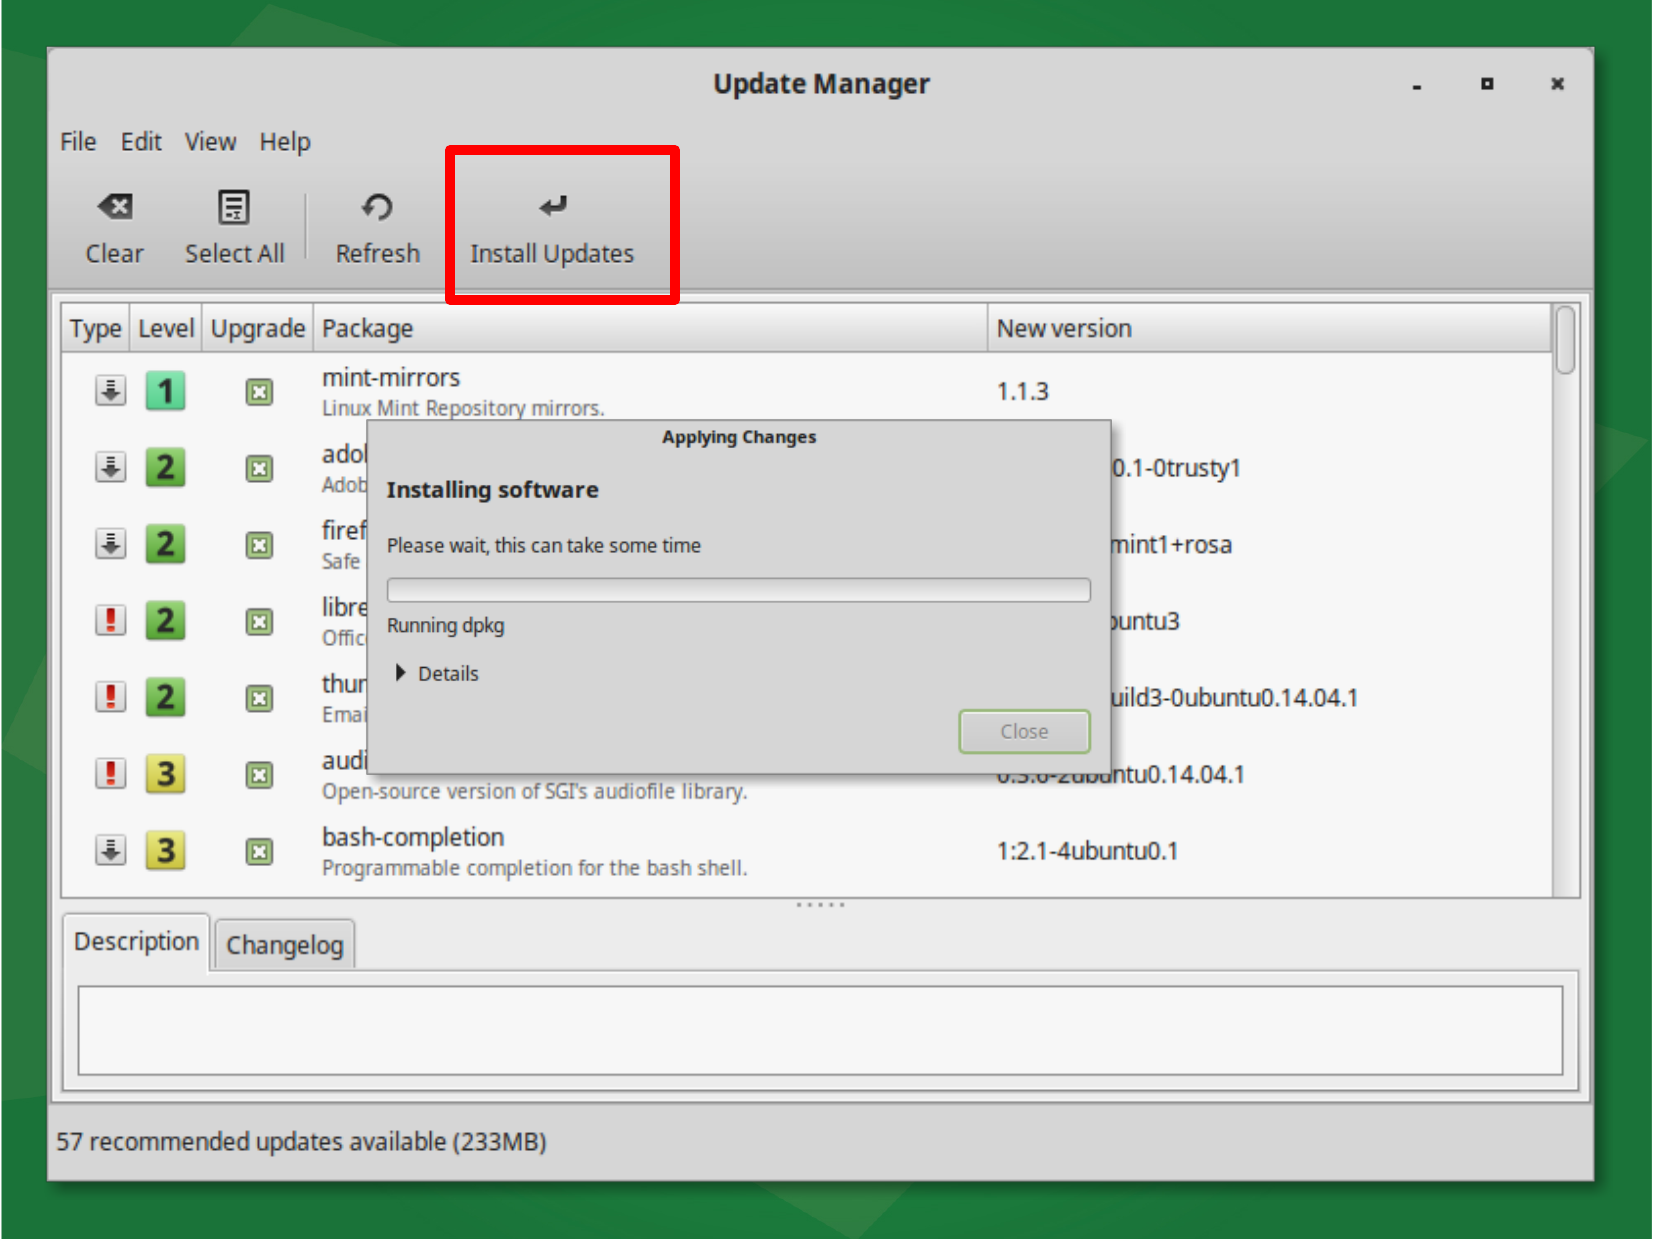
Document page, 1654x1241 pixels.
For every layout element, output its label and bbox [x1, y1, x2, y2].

picture [0, 0, 1652, 1241]
text_box [450, 150, 676, 301]
